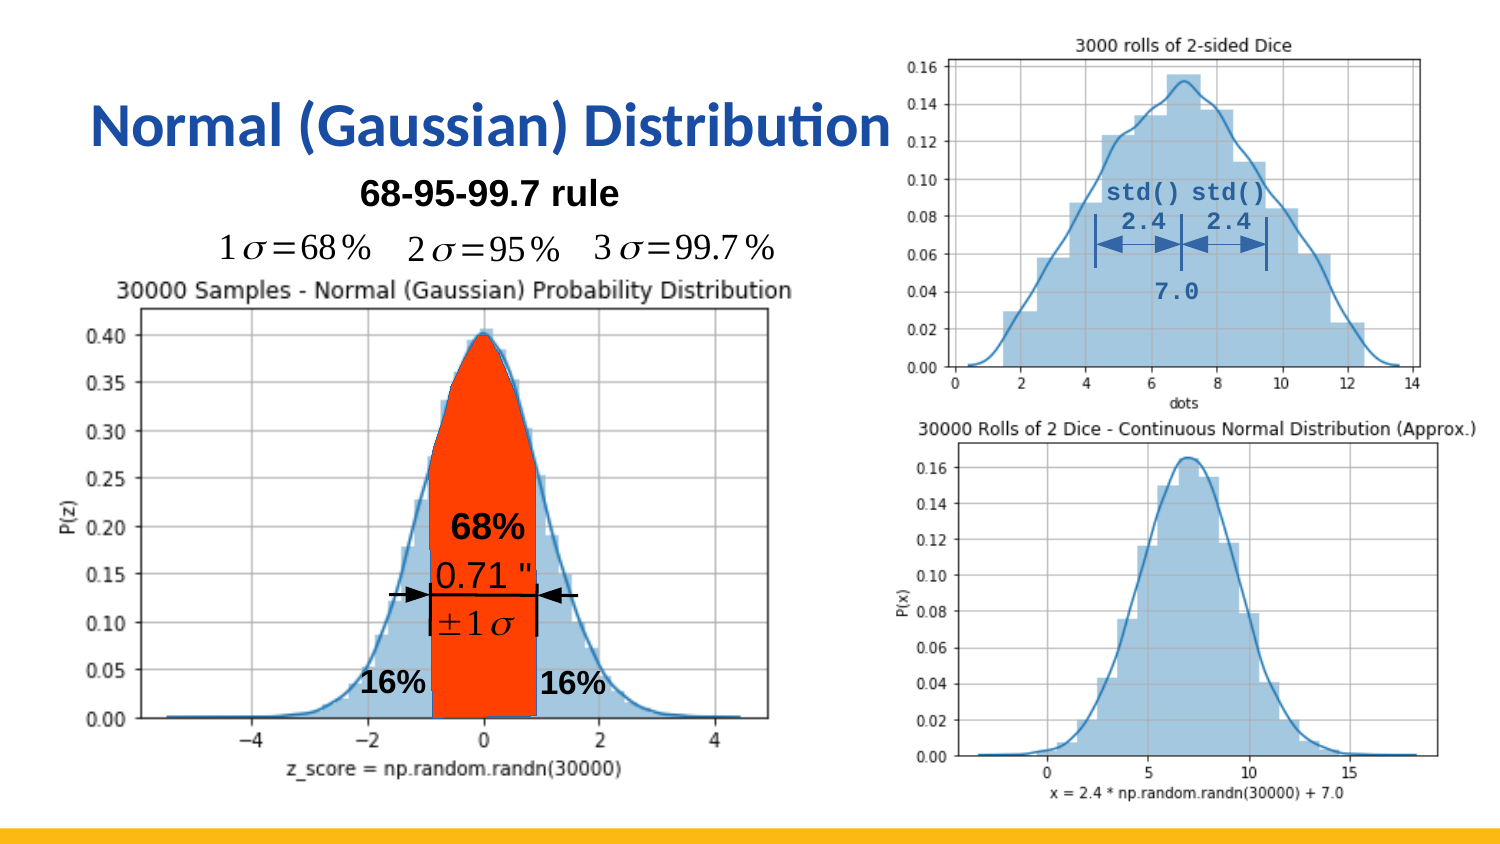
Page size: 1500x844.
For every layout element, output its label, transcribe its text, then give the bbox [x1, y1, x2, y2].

text_box std() 2.4 [1091, 172, 1287, 307]
picture [45, 267, 805, 791]
chart [585, 226, 784, 268]
chart [398, 228, 571, 271]
text_box 68% [428, 335, 537, 593]
title Normal (Gaussian) Distribution [75, 0, 1425, 197]
text_box 16% [345, 656, 442, 709]
text_box 68% [431, 597, 537, 719]
text_box 16% [525, 657, 622, 710]
text_box 68-95-99.7 rule [345, 165, 635, 222]
chart [210, 226, 381, 268]
chart [426, 602, 524, 644]
text_box 7.0 [1139, 271, 1222, 316]
picture [885, 28, 1486, 811]
